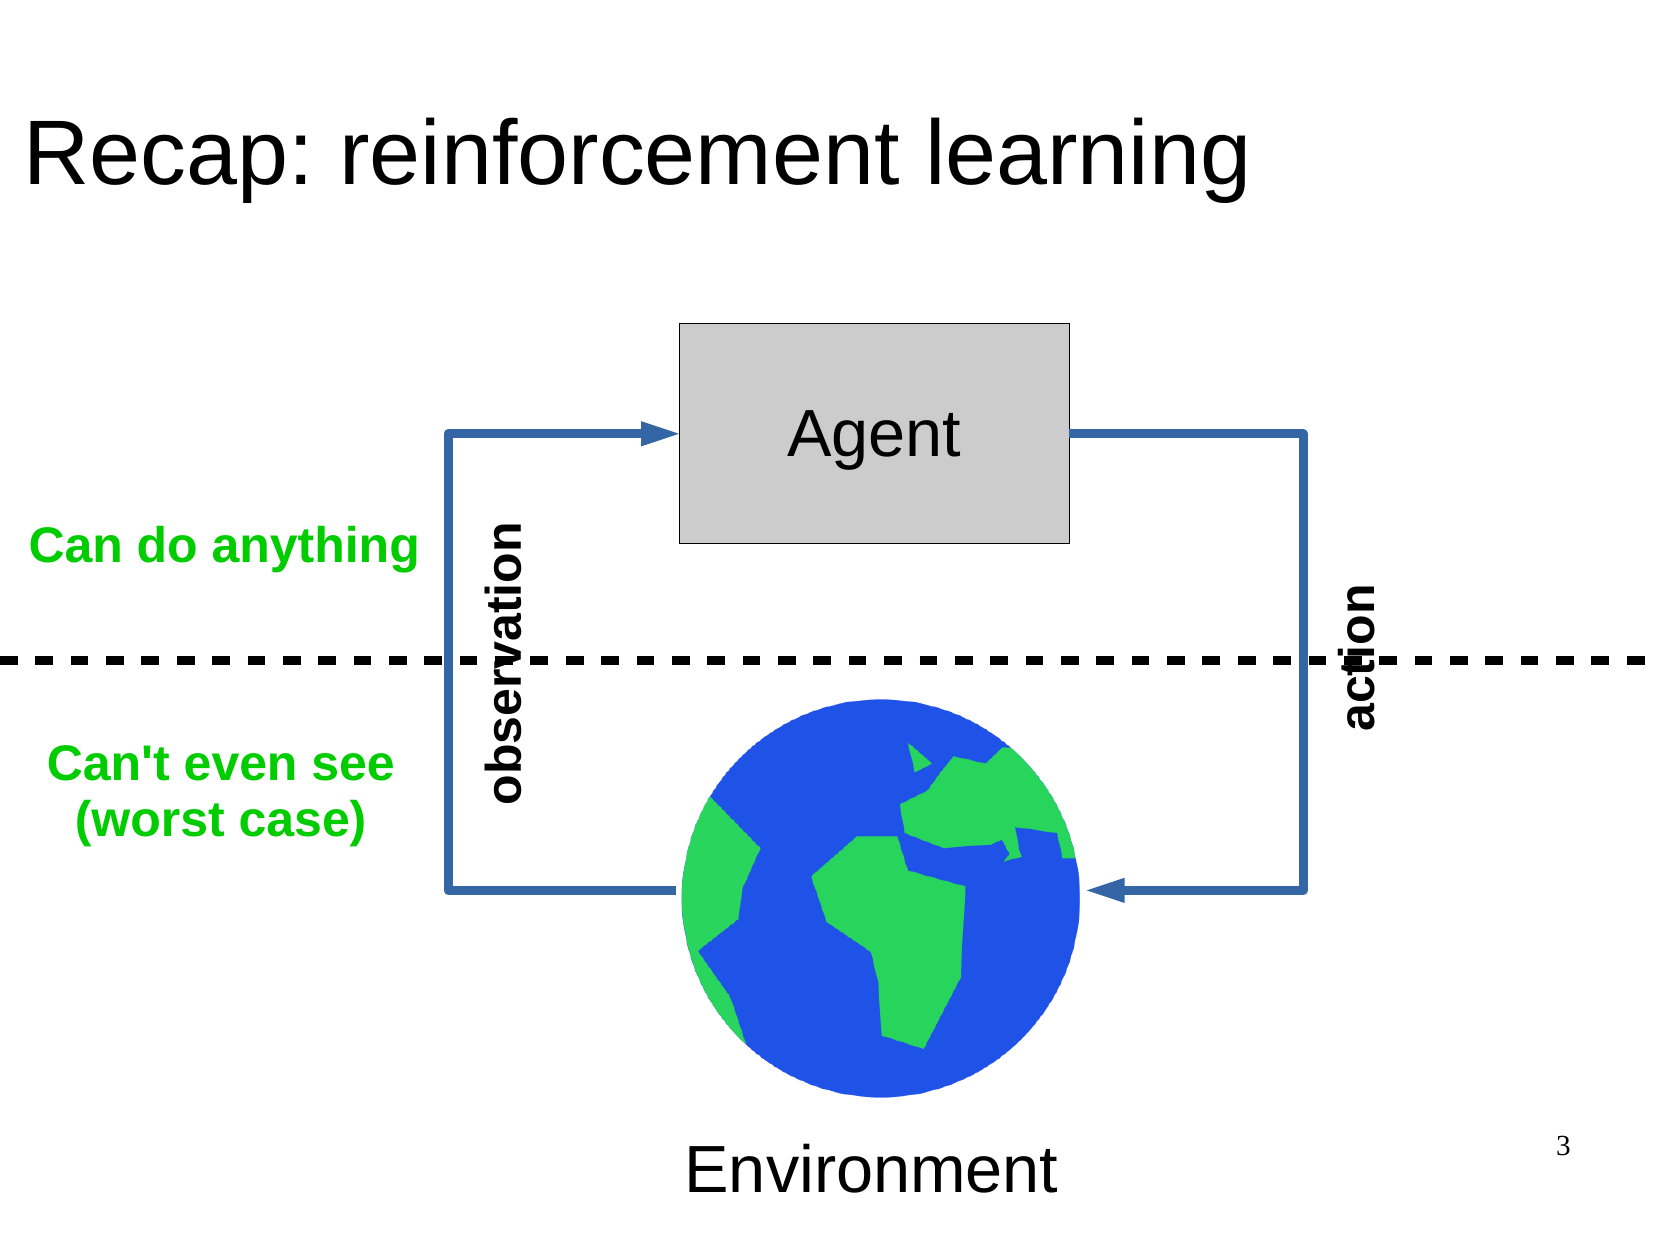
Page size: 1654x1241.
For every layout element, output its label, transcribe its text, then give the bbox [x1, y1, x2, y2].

text_box Can't even see (worst case) [0, 728, 522, 856]
text_box Environment [600, 1124, 1143, 1214]
text_box action [1321, 569, 1393, 747]
picture [555, 654, 1206, 1142]
title Recap: reinforcement learning [23, 49, 1512, 257]
text_box Agent [679, 323, 1070, 544]
text_box Can do anything [13, 509, 636, 581]
text_box observation [468, 581, 540, 821]
